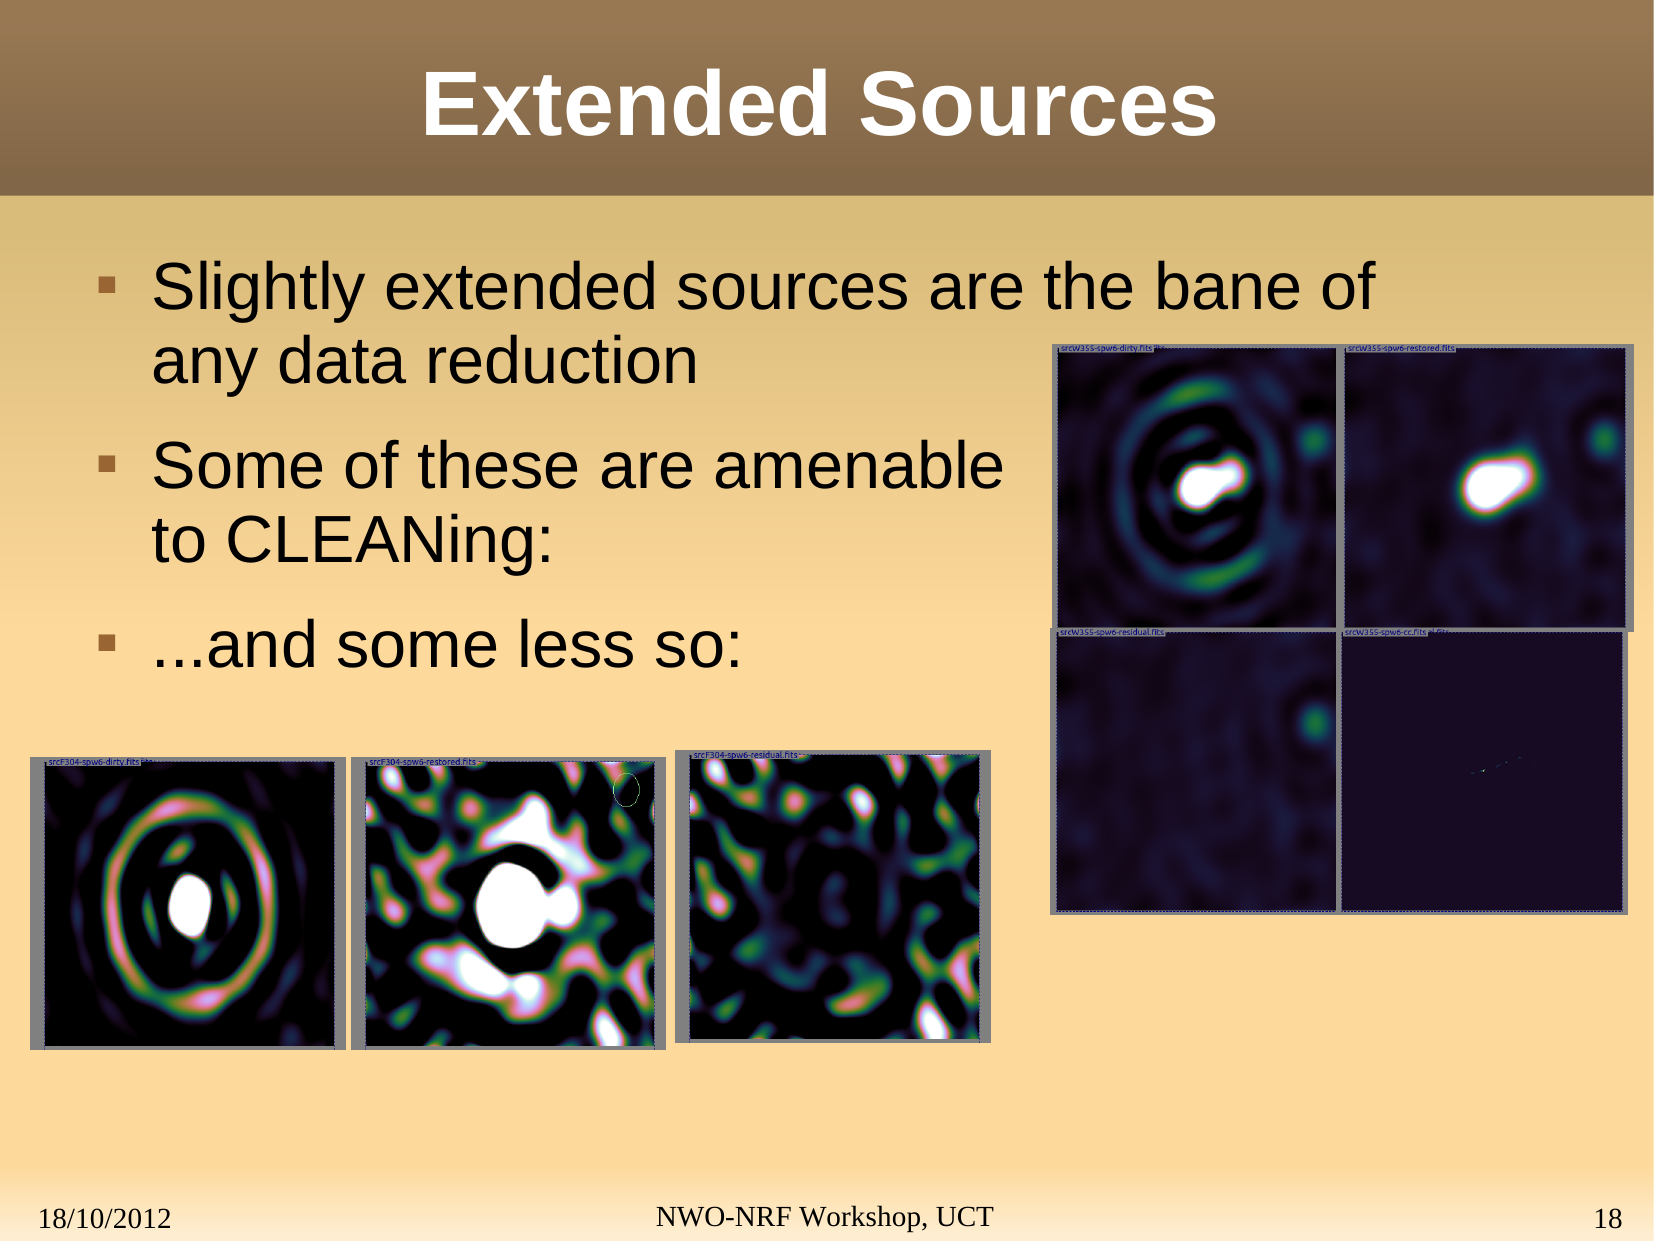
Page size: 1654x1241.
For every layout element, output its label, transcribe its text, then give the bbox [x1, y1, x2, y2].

picture [0, 0, 1654, 1241]
title Extended Sources [76, 0, 1565, 208]
list Slightly extended sources are the bane of any data reduction Some of these are amenable to CLEANing: ...and some less so: [80, 248, 1569, 1068]
